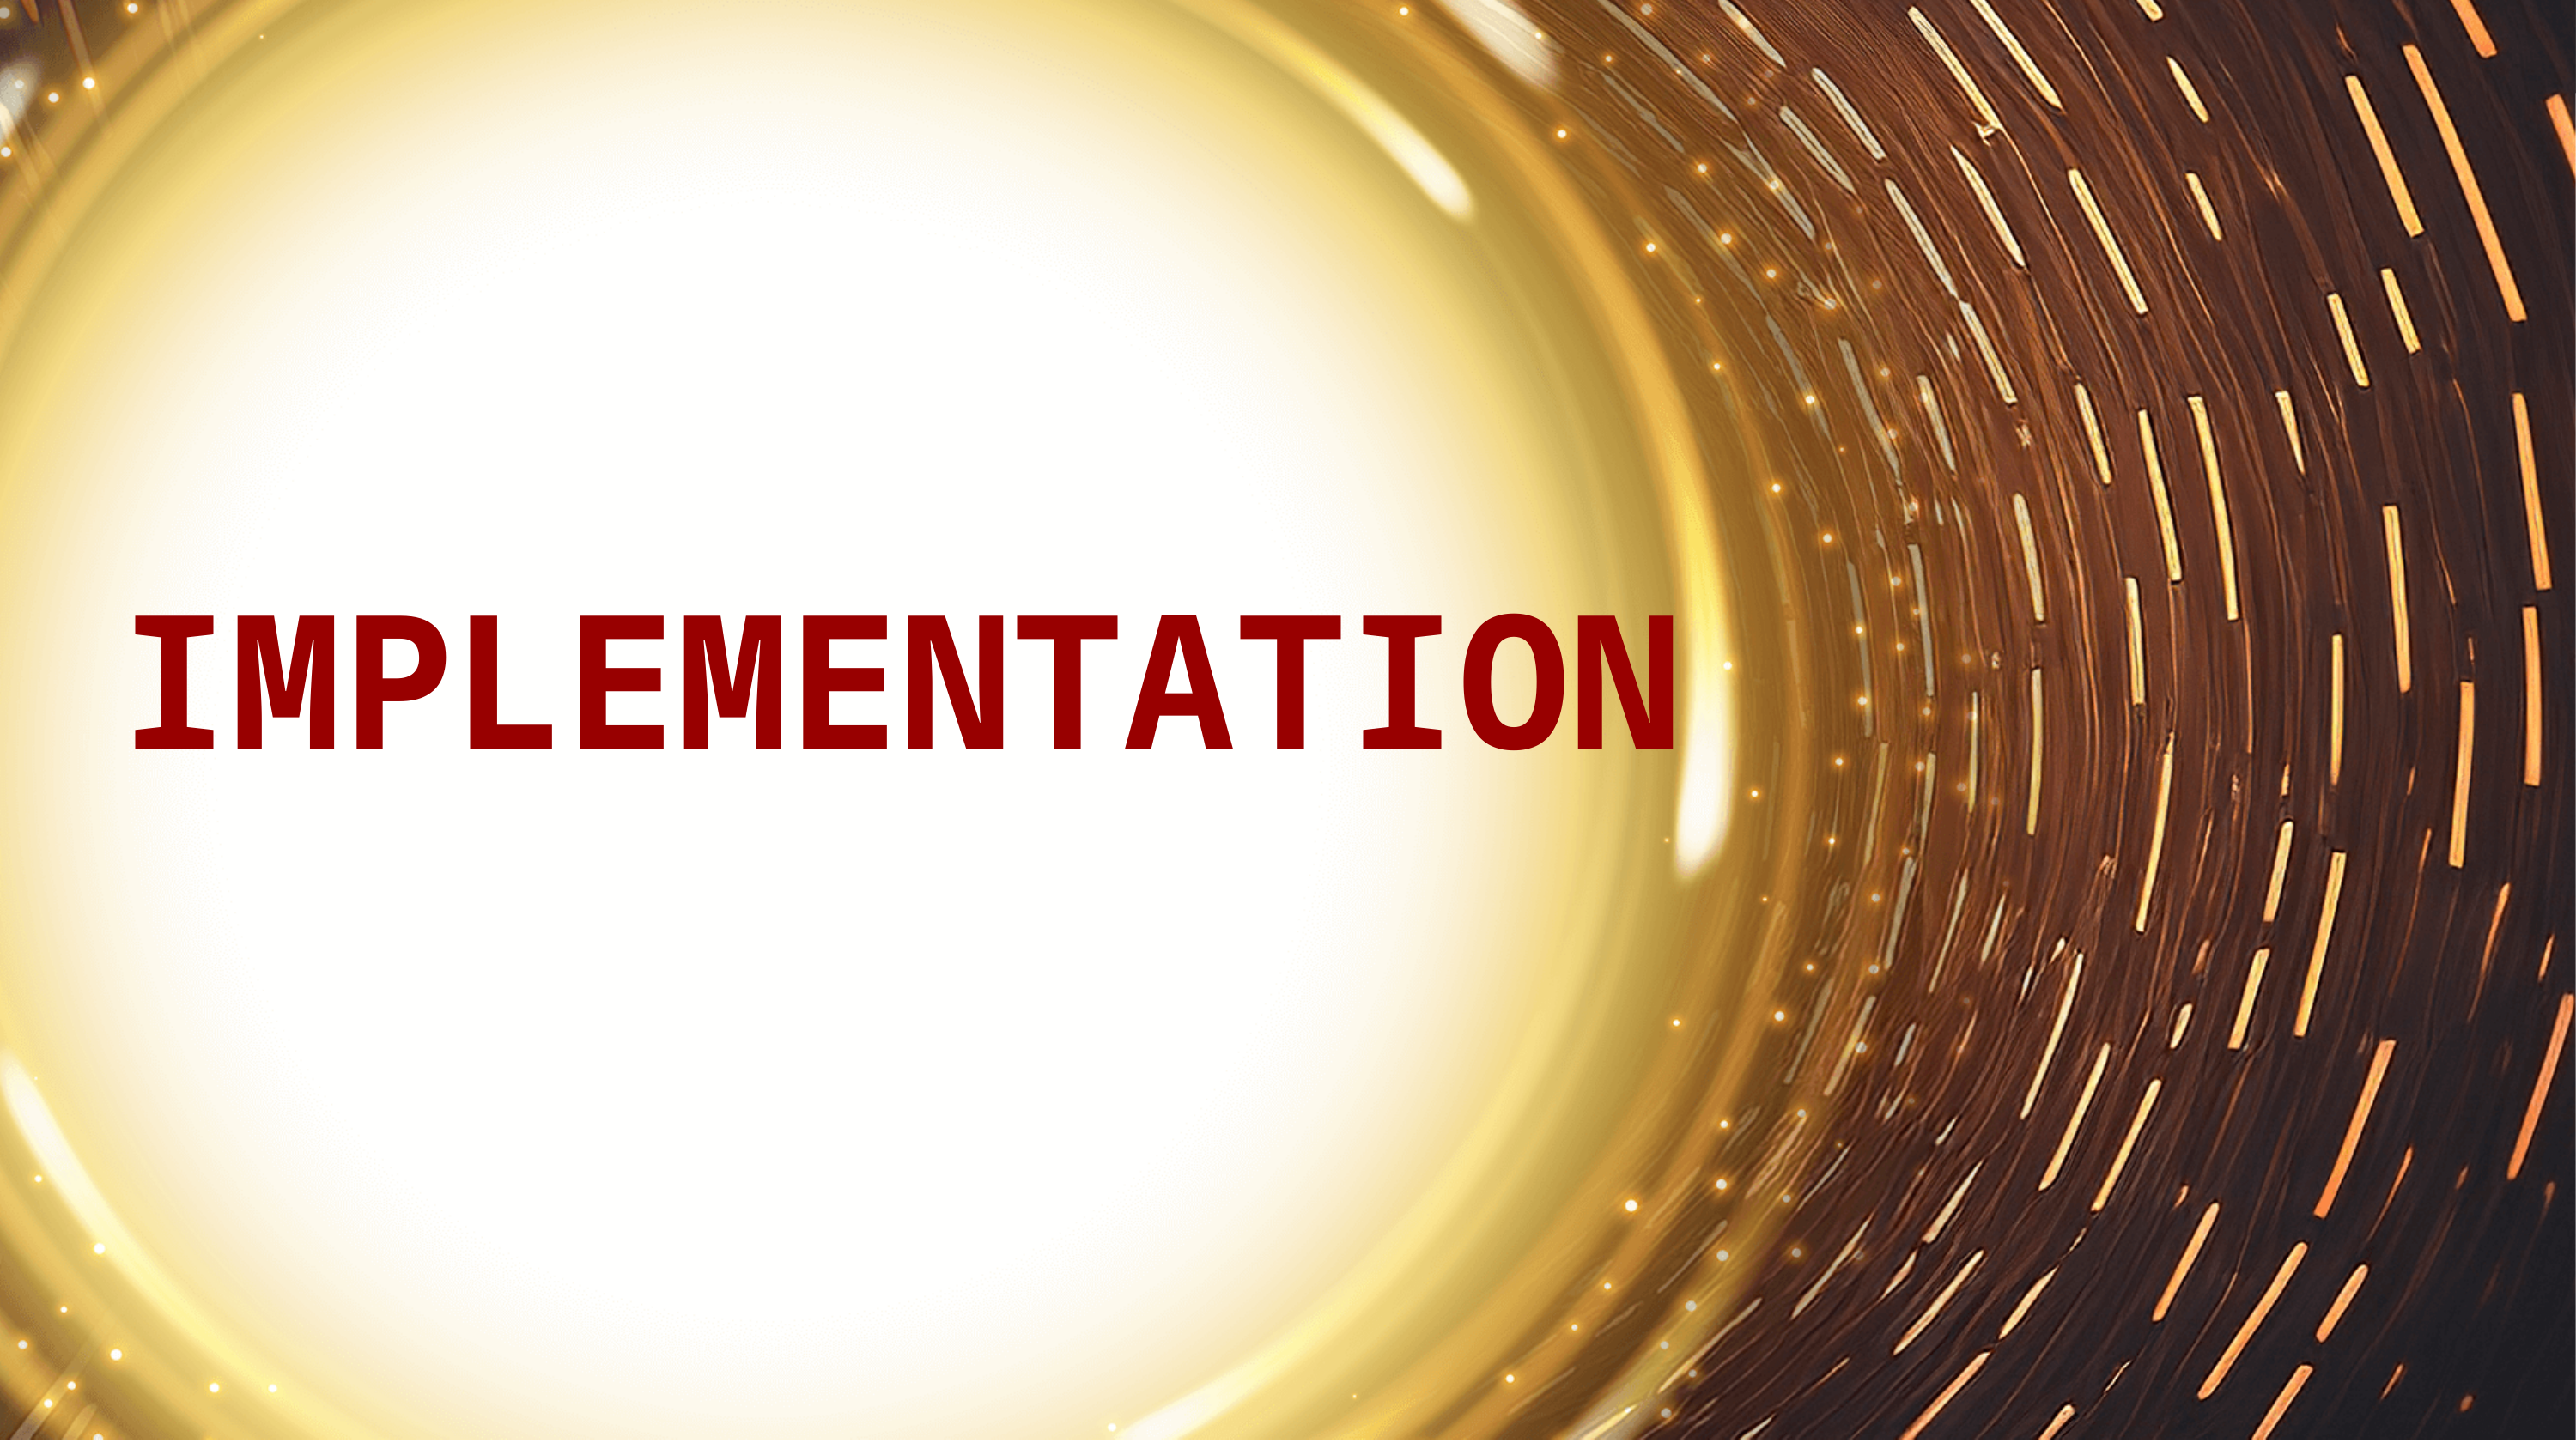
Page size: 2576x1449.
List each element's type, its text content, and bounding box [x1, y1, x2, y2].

title IMPLEMENTATION [106, 549, 2100, 936]
picture [0, 0, 2576, 1440]
